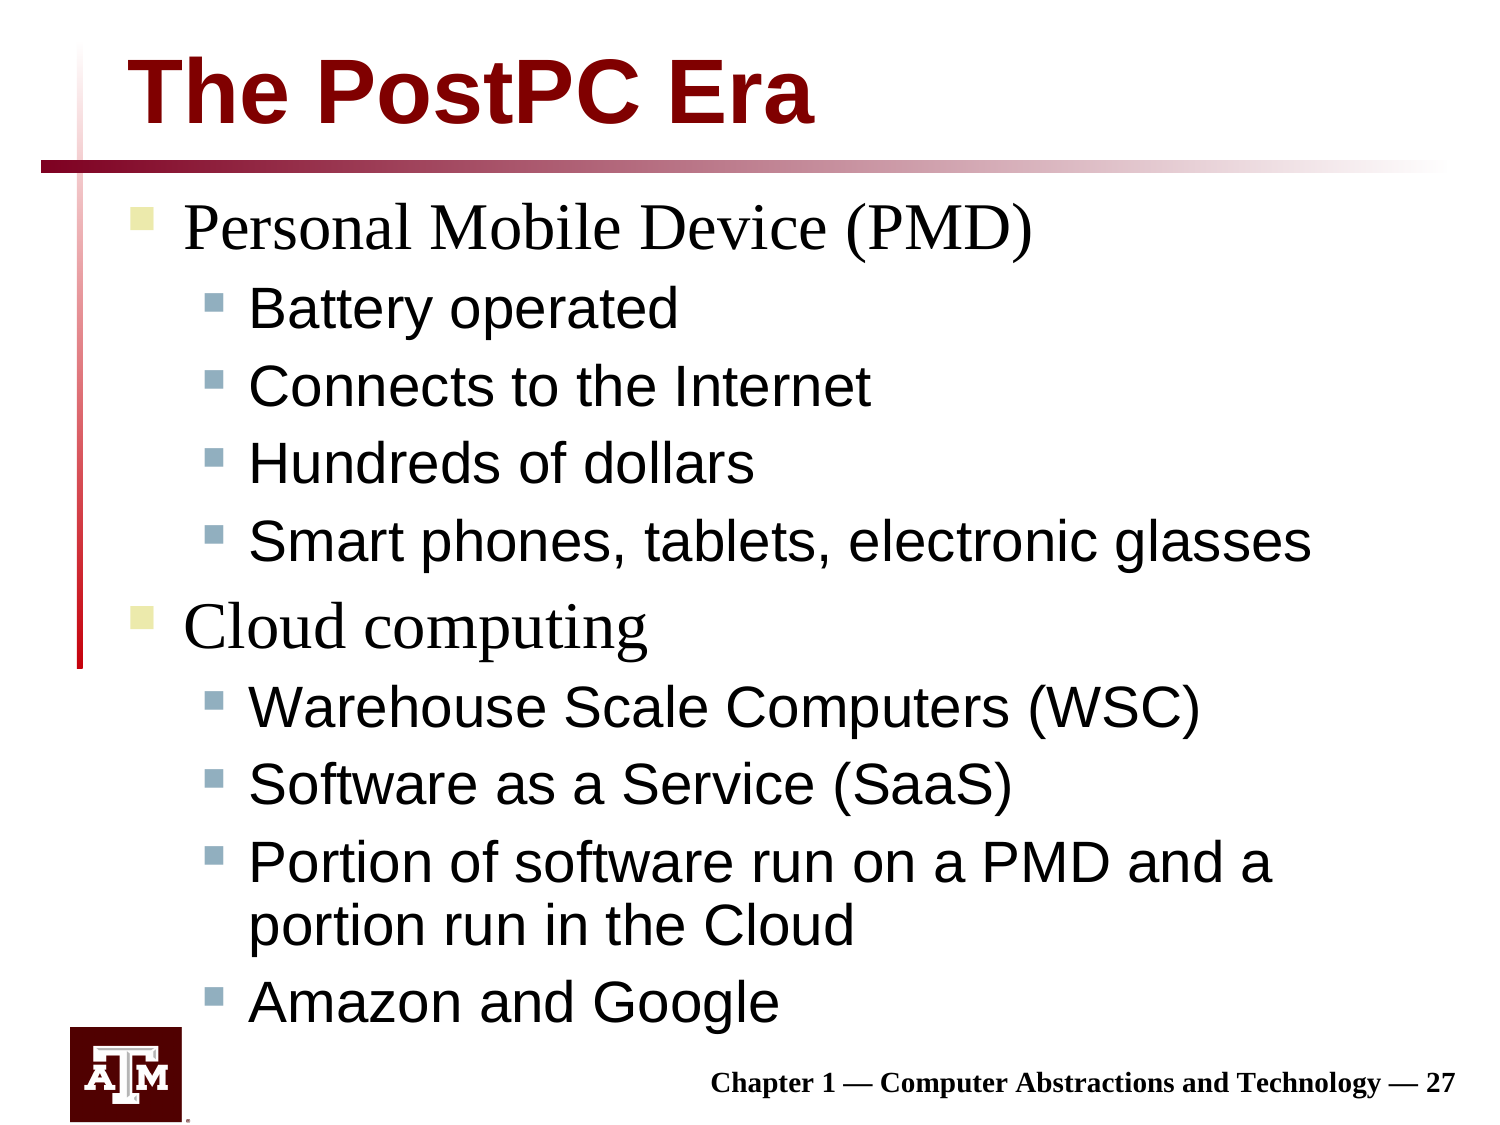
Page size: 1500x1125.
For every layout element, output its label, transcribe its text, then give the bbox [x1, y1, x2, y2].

text_box Personal Mobile Device (PMD) Battery operated Connects to the Internet Hundreds of dollars Smart phones, tablets, electronic glasses Cloud computing Warehouse Scale Computers (WSC) Software as a Service (SaaS) Portion of software run on a PMD and a portion run in the Cloud Amazon and Google [112, 184, 1470, 1024]
text_box Chapter 1 — Computer Abstractions and Technology — <number> [277, 1046, 1471, 1106]
title The PostPC Era [112, 23, 1468, 149]
picture [60, 1023, 196, 1125]
